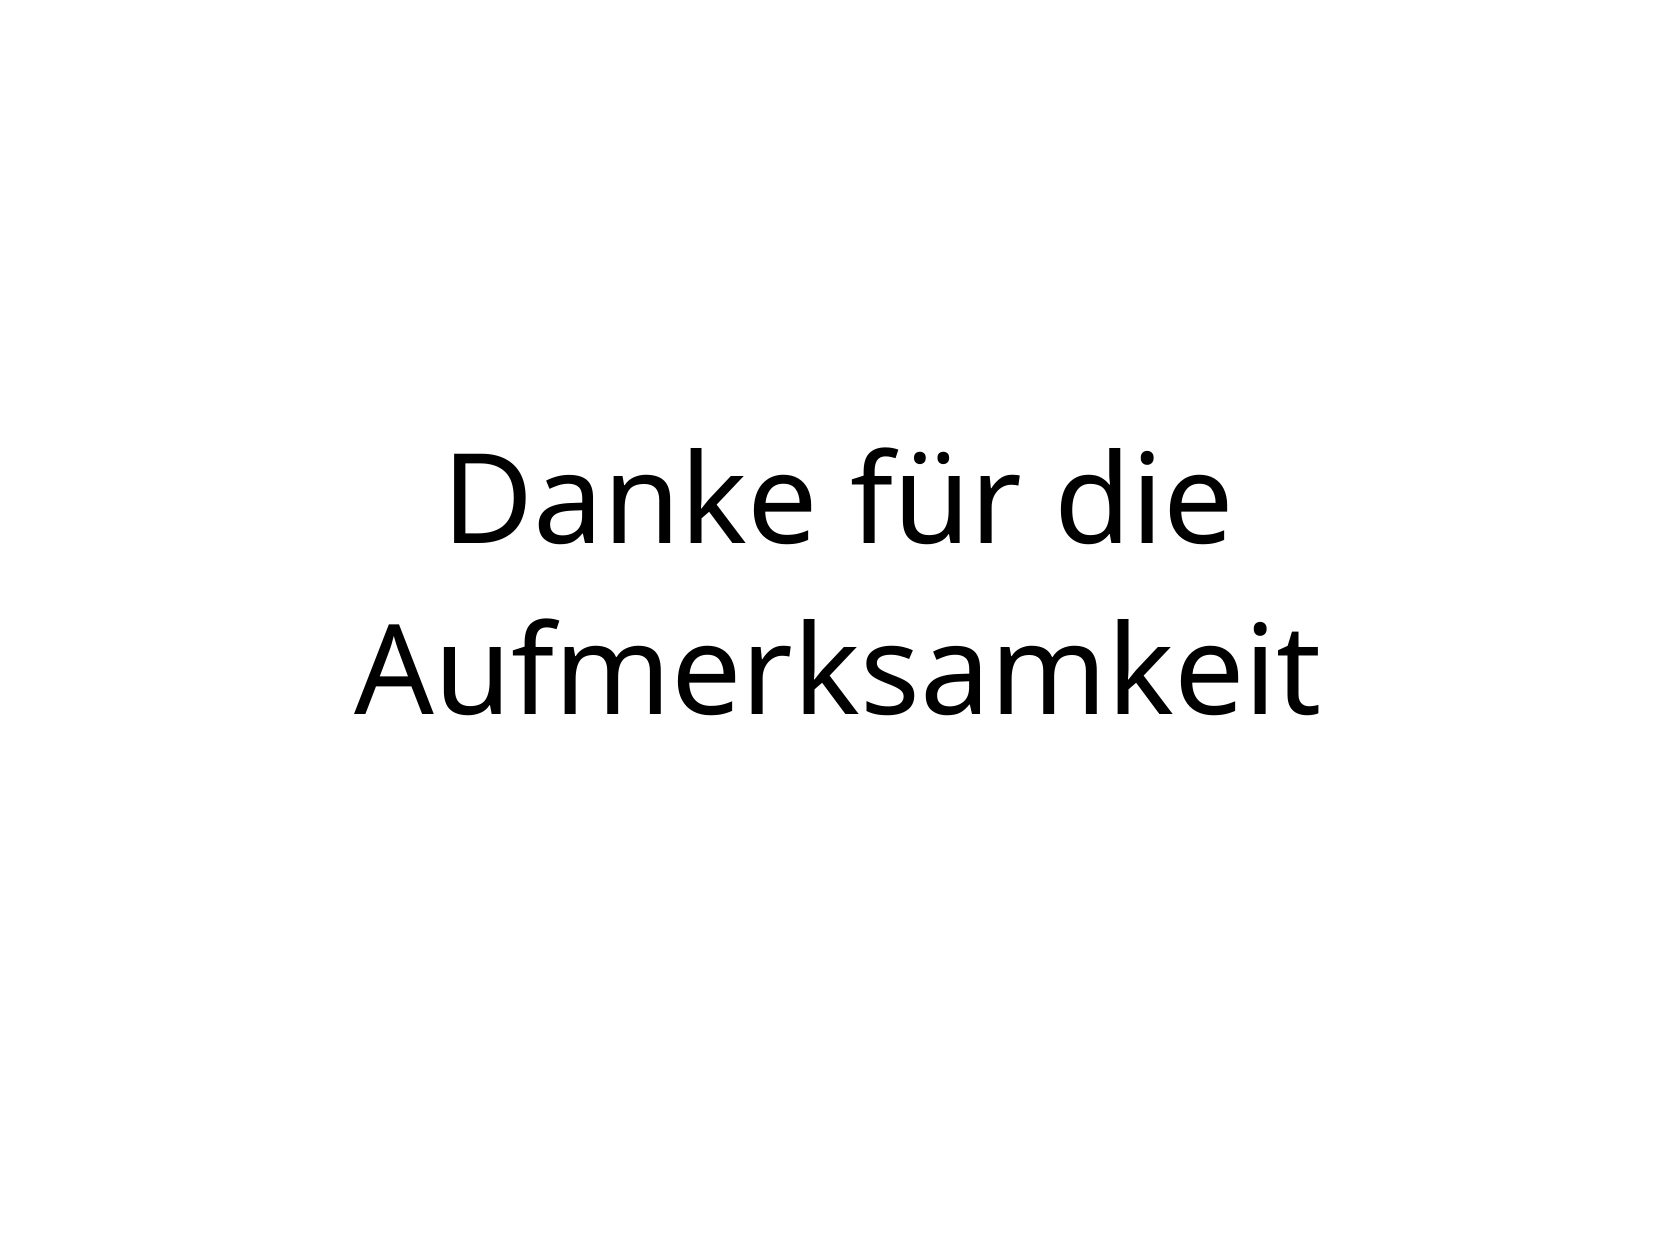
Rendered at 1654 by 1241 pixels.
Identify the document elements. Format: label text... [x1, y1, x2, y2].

title Danke für die Aufmerksamkeit [94, 440, 1583, 721]
